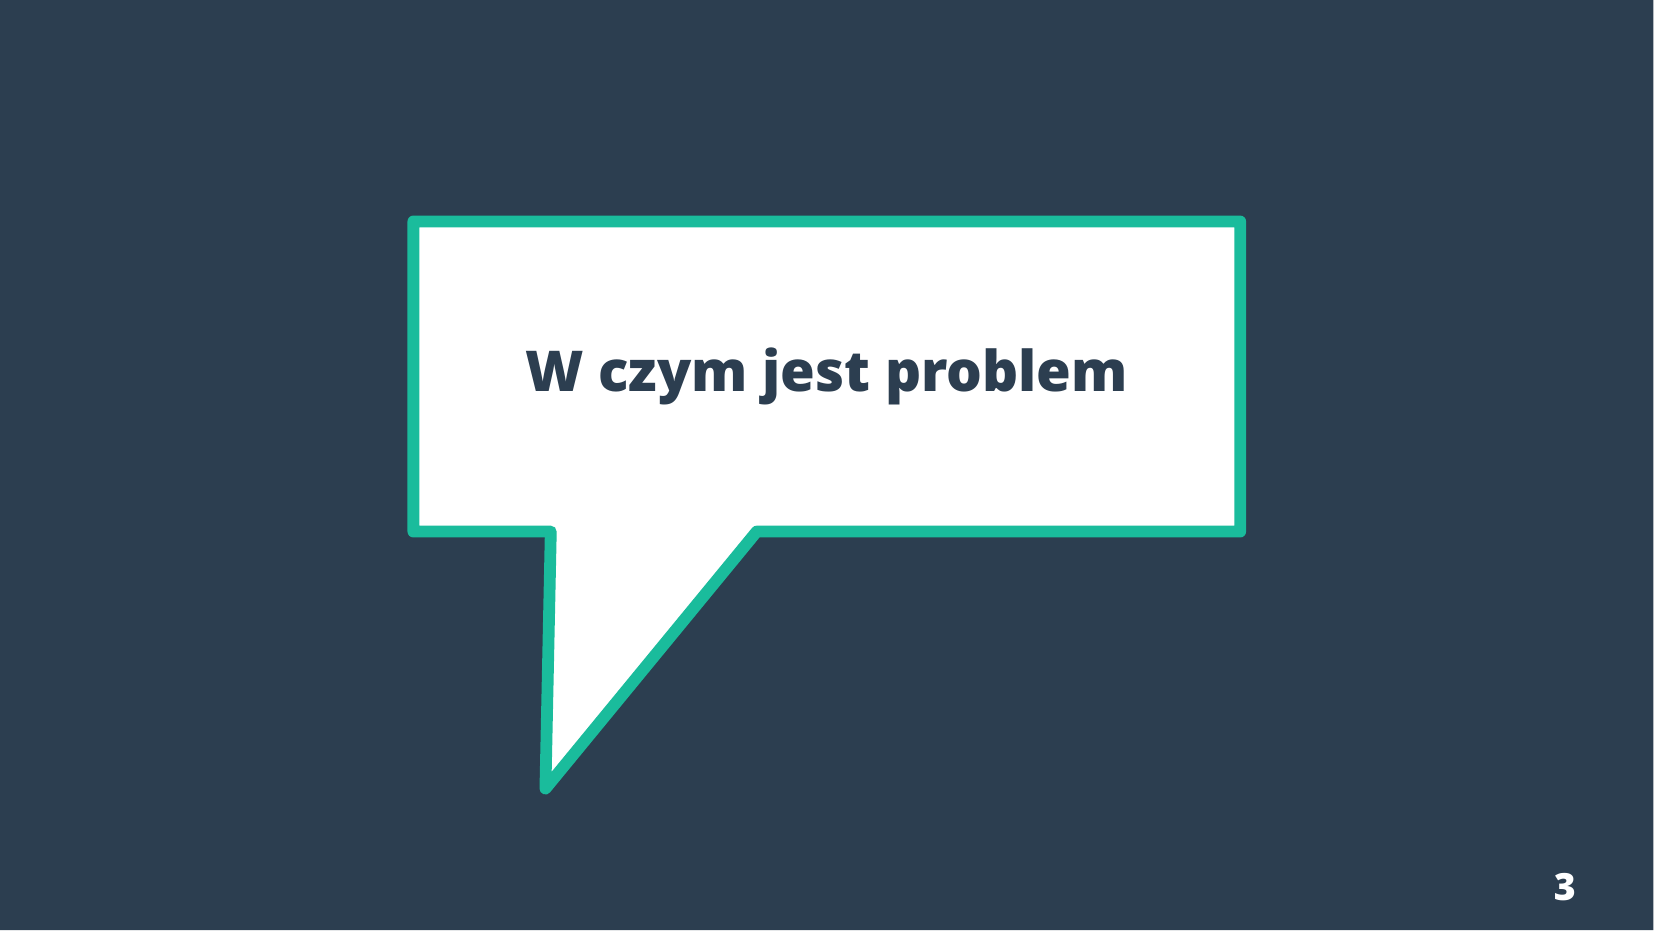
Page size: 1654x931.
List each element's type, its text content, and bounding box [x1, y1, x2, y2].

title W czym jest problem [442, 236, 1211, 502]
